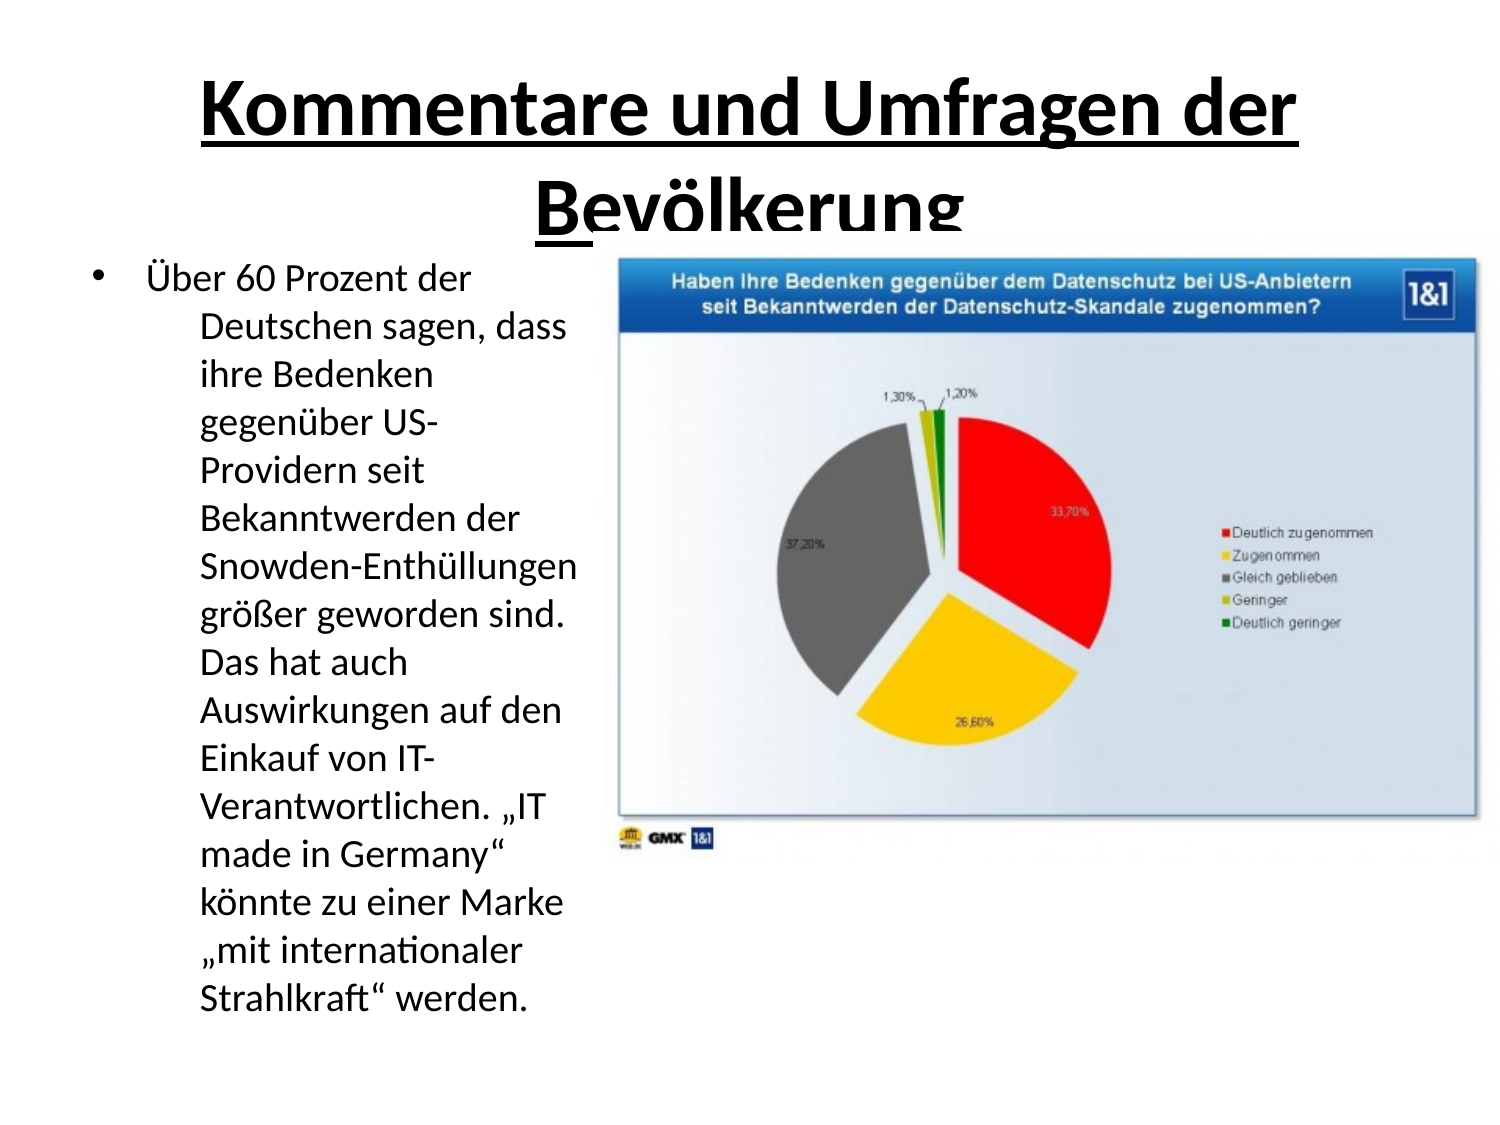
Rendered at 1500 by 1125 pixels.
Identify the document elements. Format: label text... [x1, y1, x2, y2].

list Über 60 Prozent der Deutschen sagen, dass ihre Bedenken gegenüber US-Providern seit Bekanntwerden der Snowden-Enthüllungen größer geworden sind. Das hat auch Auswirkungen auf den Einkauf von IT-Verantwortlichen. „IT made in Germany“ könnte zu einer Marke „mit internationaler Strahlkraft“ werden. [76, 243, 597, 1071]
title Kommentare und Umfragen der Bevölkerung [75, 45, 1426, 233]
picture [593, 231, 1500, 859]
